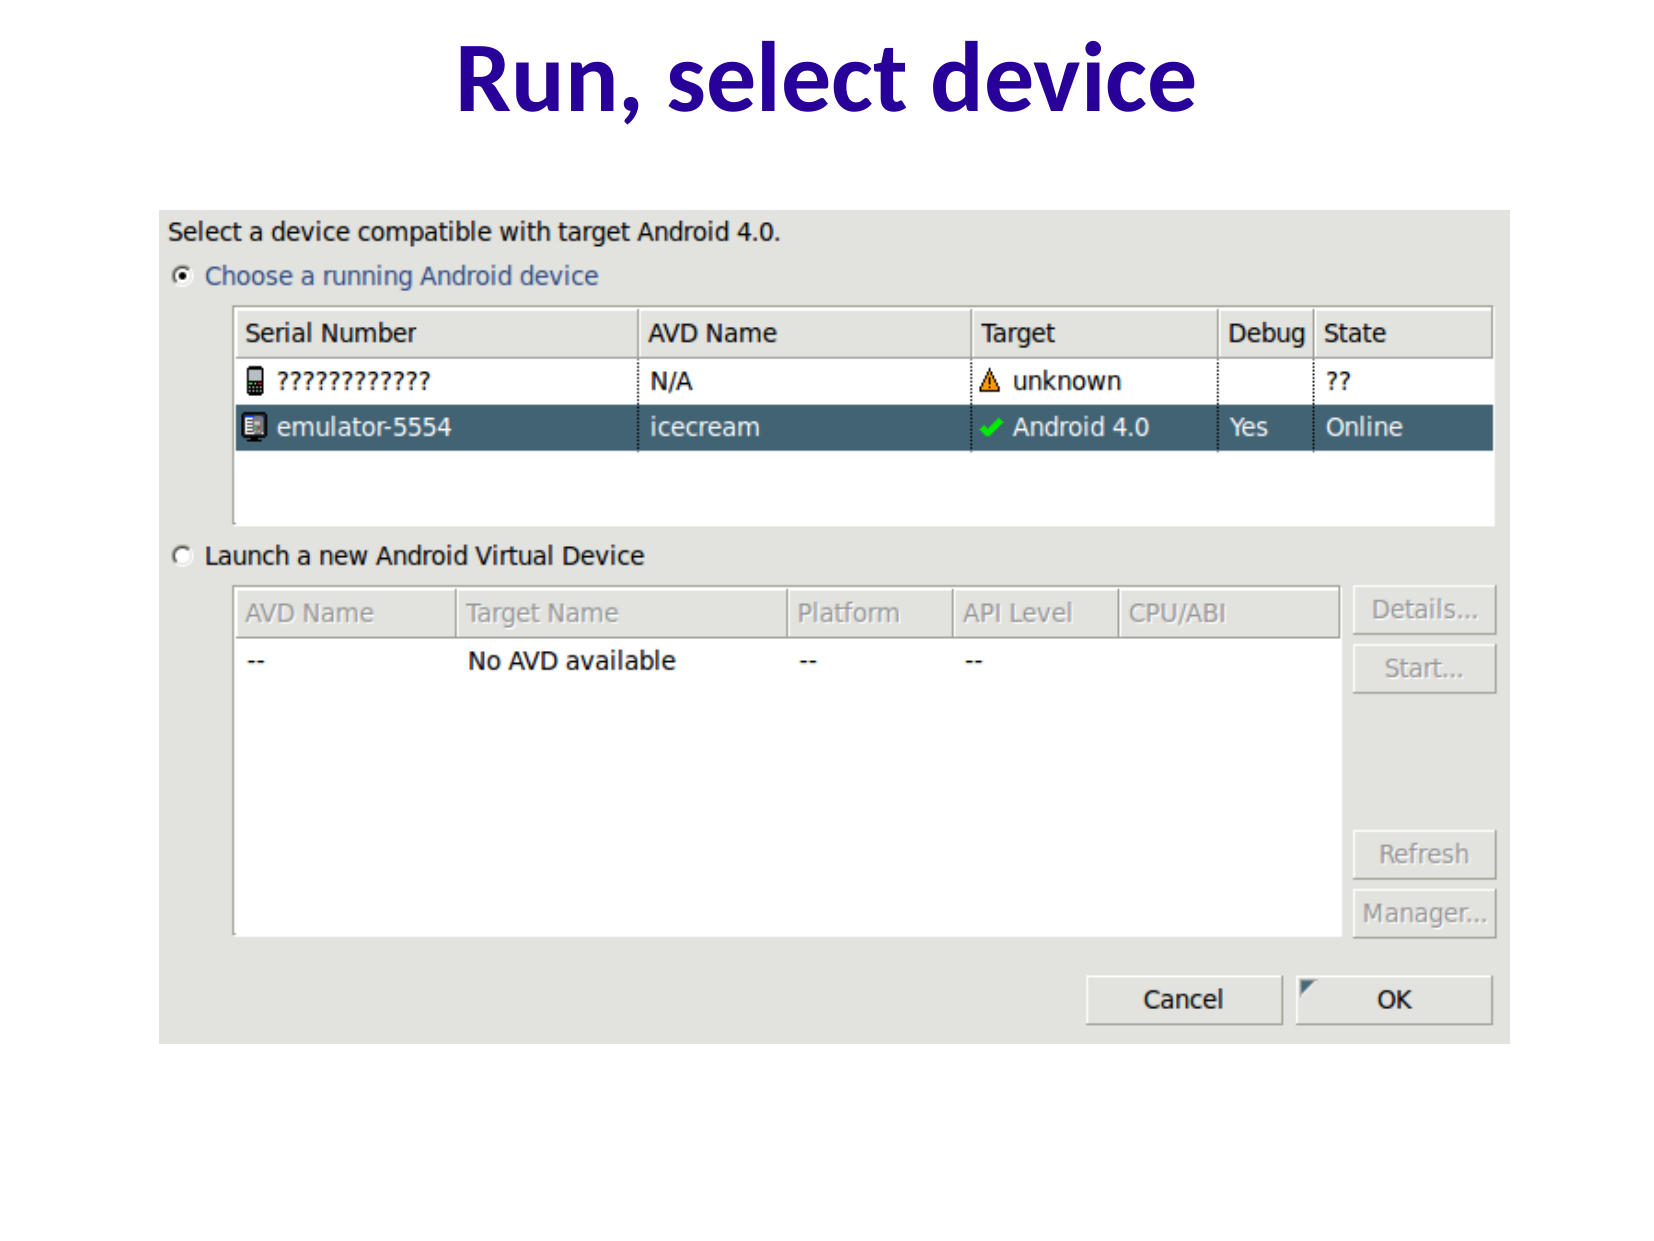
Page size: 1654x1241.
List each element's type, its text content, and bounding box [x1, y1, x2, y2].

picture [159, 210, 1510, 1044]
title Run, select device [82, 25, 1571, 148]
